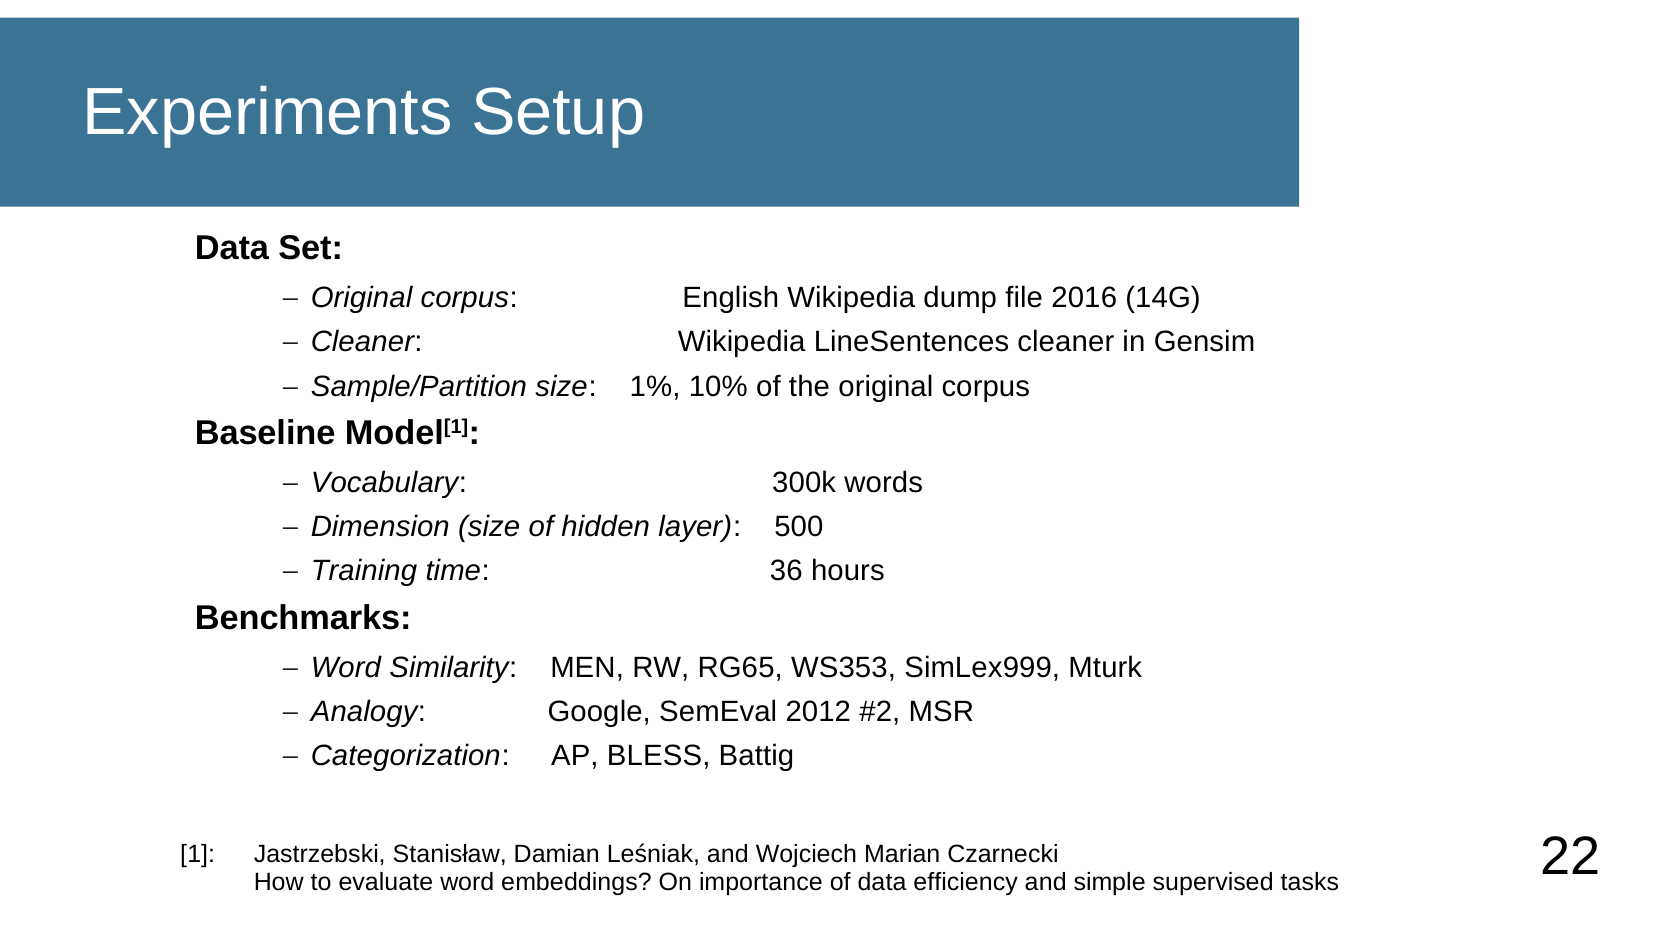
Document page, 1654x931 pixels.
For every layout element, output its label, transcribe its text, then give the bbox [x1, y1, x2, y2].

title Experiments Setup [82, 35, 1234, 189]
text_box [1]: Jastrzebski, Stanisław, Damian Leśniak, and Wojciech Marian Czarnecki How to evaluate word embeddings? On importance of data efficiency and simple supervised tasks [165, 832, 1357, 906]
list Data Set: Original corpus: English Wikipedia dump file 2016 (14G) Cleaner: Wikipedia LineSentences cleaner in Gensim Sample/Partition size: 1%, 10% of the original corpus Baseline Model[1]: Vocabulary: 300k words Dimension (size of hidden layer): 500 Training time: 36 hours Benchmarks: Word Similarity: MEN, RW, RG65, WS353, SimLex999, Mturk Analogy: Google, SemEval 2012 #2, MSR Categorization: AP, BLESS, Battig [194, 224, 1471, 780]
